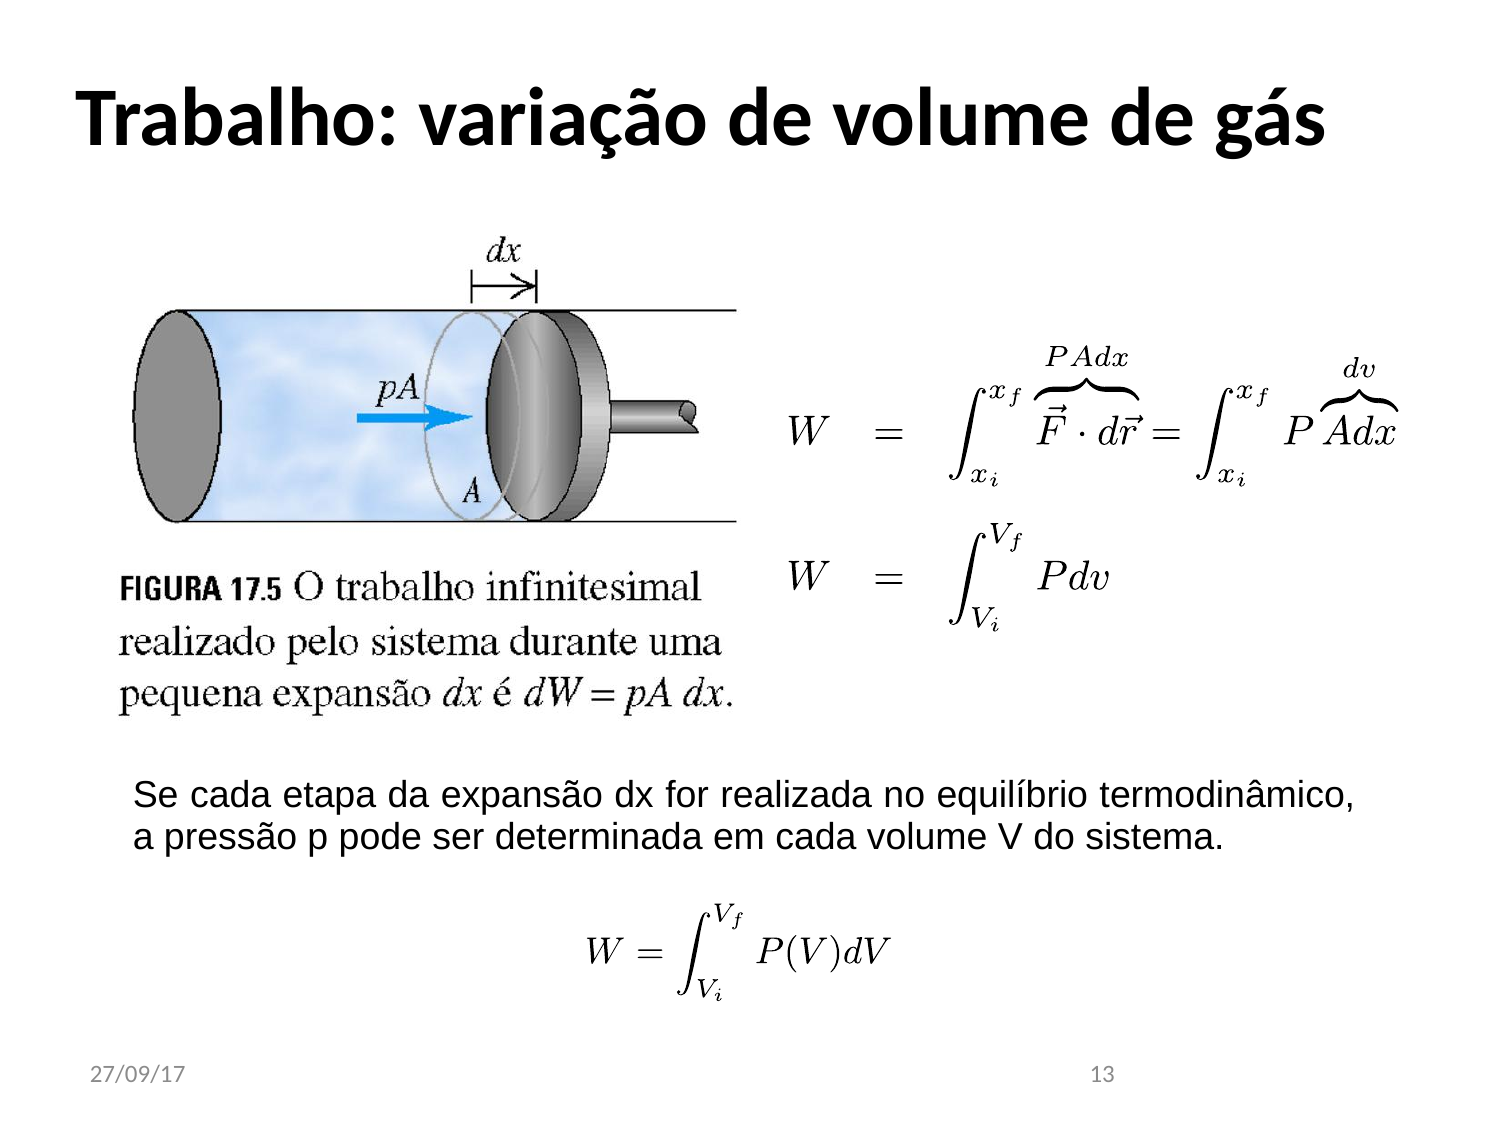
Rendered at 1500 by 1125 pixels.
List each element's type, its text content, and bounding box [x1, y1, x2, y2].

text_box 27/09/17 [74, 1042, 425, 1103]
picture [88, 184, 789, 791]
text_box Trabalho: variação de volume de gás [60, 54, 1343, 170]
text_box [786, 345, 1399, 632]
text_box <número> [1074, 1042, 1425, 1103]
text_box [584, 903, 893, 1002]
text_box Se cada etapa da expansão dx for realizada no equilíbrio termodinâmico, a pressão p pode ser determinada em cada volume V do sistema. [118, 766, 1371, 875]
